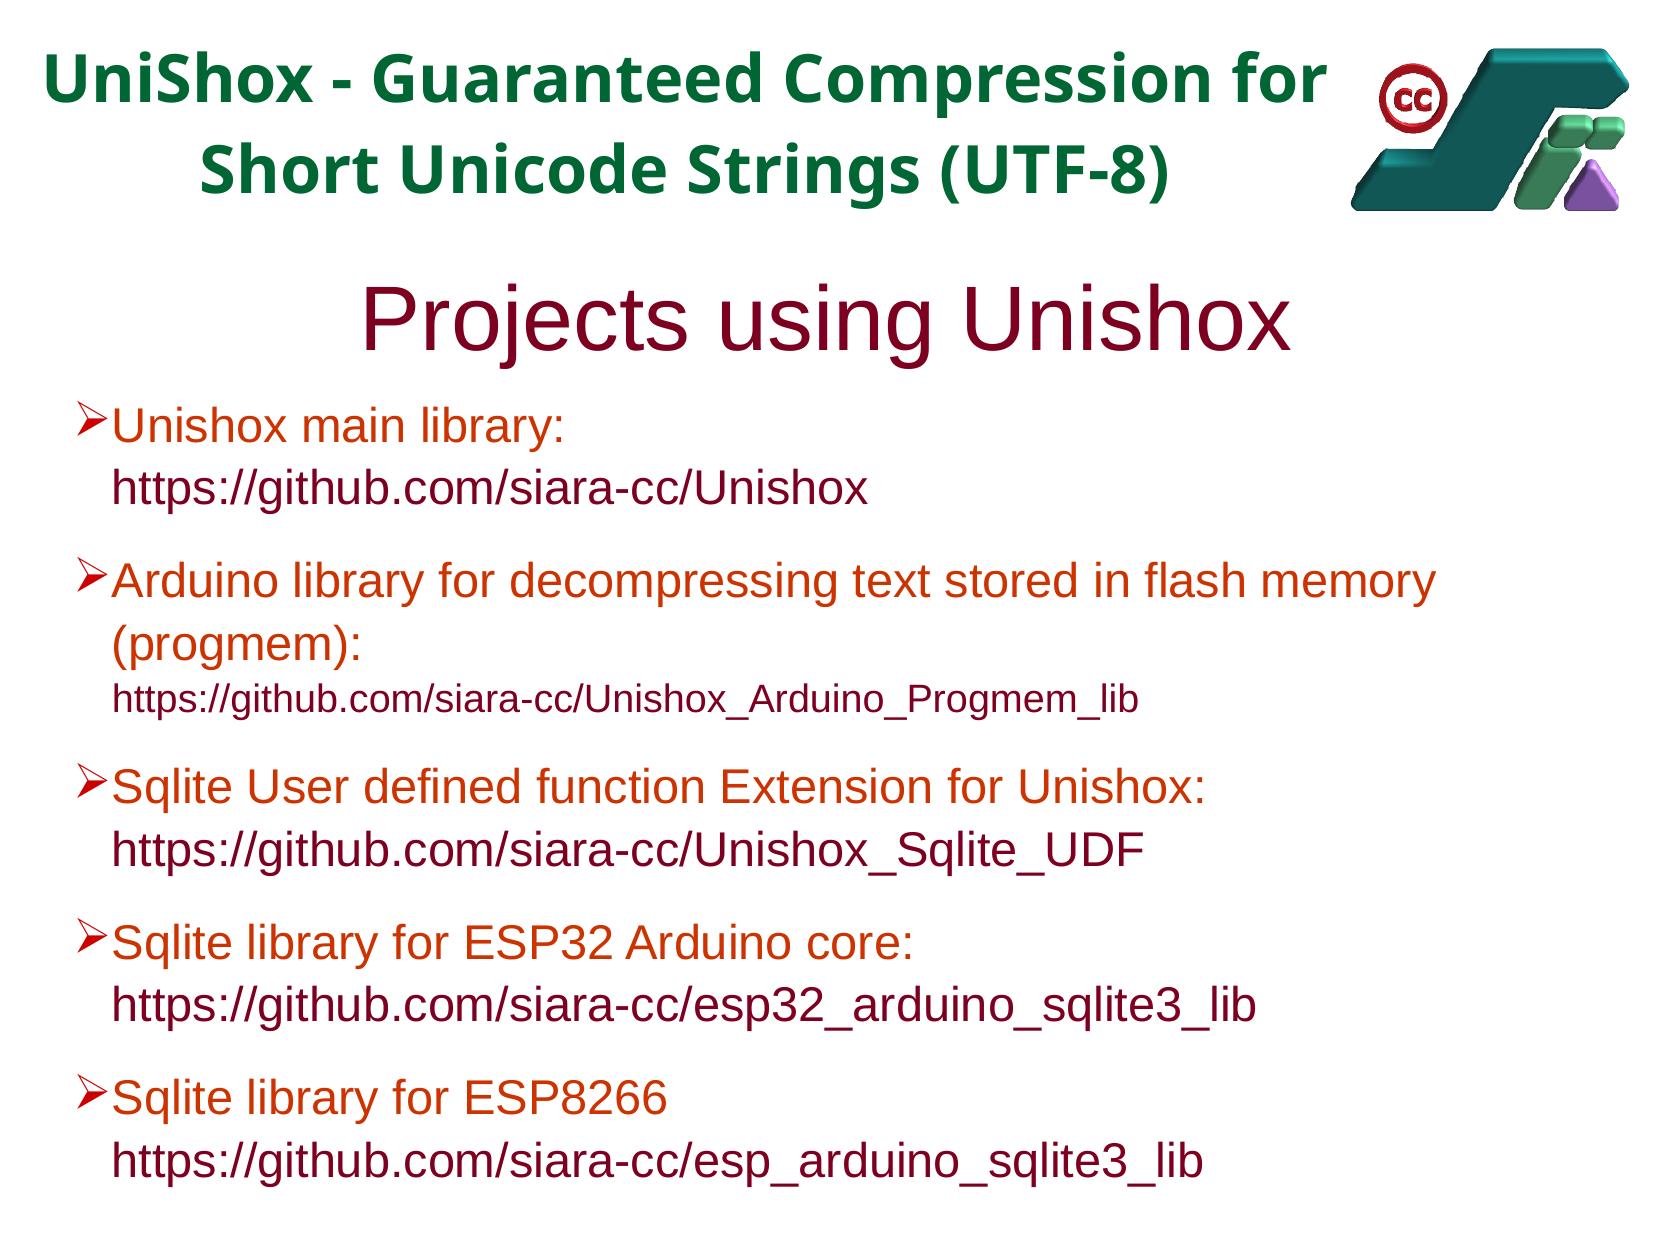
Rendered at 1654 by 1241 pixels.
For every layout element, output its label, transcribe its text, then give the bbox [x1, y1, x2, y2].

title Projects using Unishox [82, 214, 1571, 422]
picture [1340, 47, 1631, 214]
list Unishox main library: https://github.com/siara-cc/Unishox Arduino library for decompressing text stored in flash memory (progmem): https://github.com/siara-cc/Unishox_Arduino_Progmem_lib Sqlite User defined function Extension for Unishox: https://github.com/siara-cc/Unishox_Sqlite_UDF Sqlite library for ESP32 Arduino core: https://github.com/siara-cc/esp32_arduino_sqlite3_lib Sqlite library for ESP8266 https://github.com/siara-cc/esp_arduino_sqlite3_lib [47, 389, 1619, 1193]
text_box UniShox - Guaranteed Compression for Short Unicode Strings (UTF-8) [23, 24, 1347, 237]
